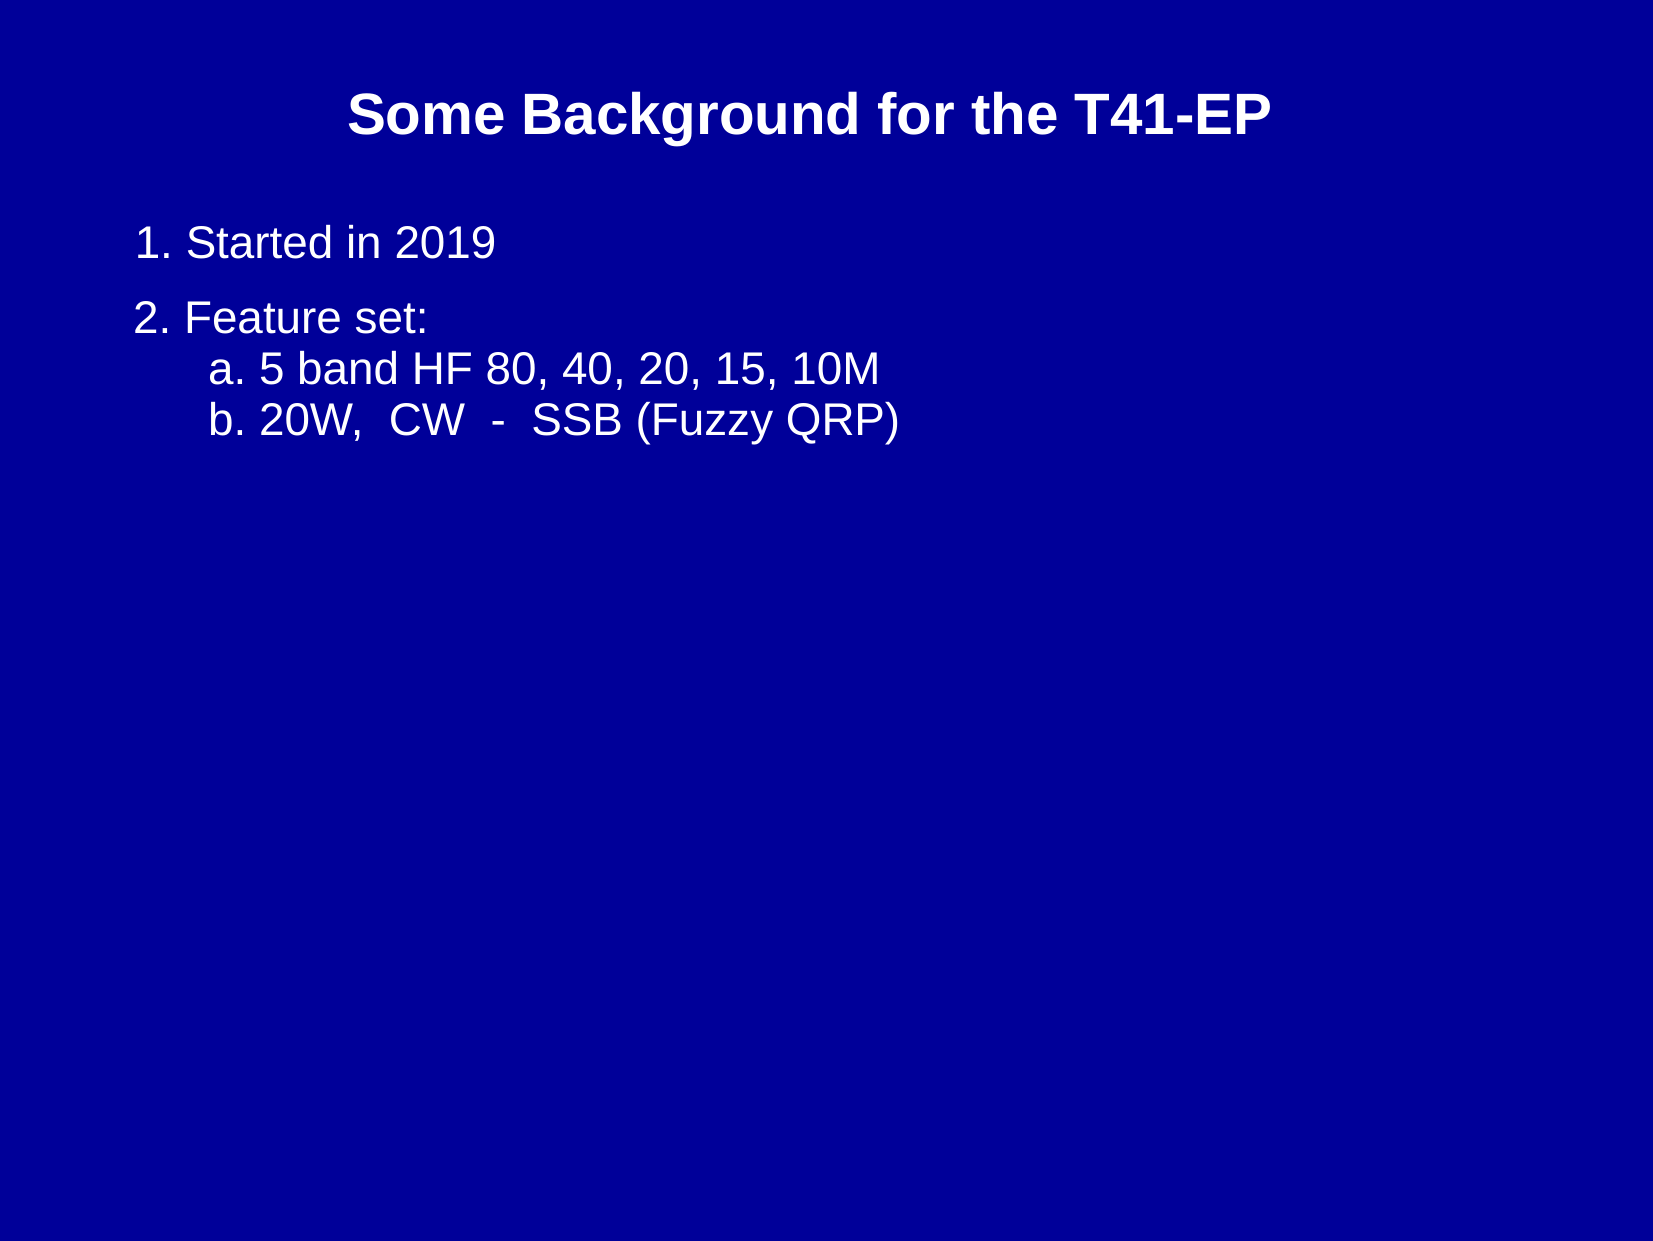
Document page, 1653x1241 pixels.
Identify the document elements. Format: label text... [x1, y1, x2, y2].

text_box Some Background for the T41-EP [330, 75, 1291, 166]
text_box 2. Feature set: a. 5 band HF 80, 40, 20, 15, 10M b. 20W, CW - SSB (Fuzzy QRP) [118, 285, 918, 454]
text_box 1. Started in 2019 [120, 210, 512, 276]
